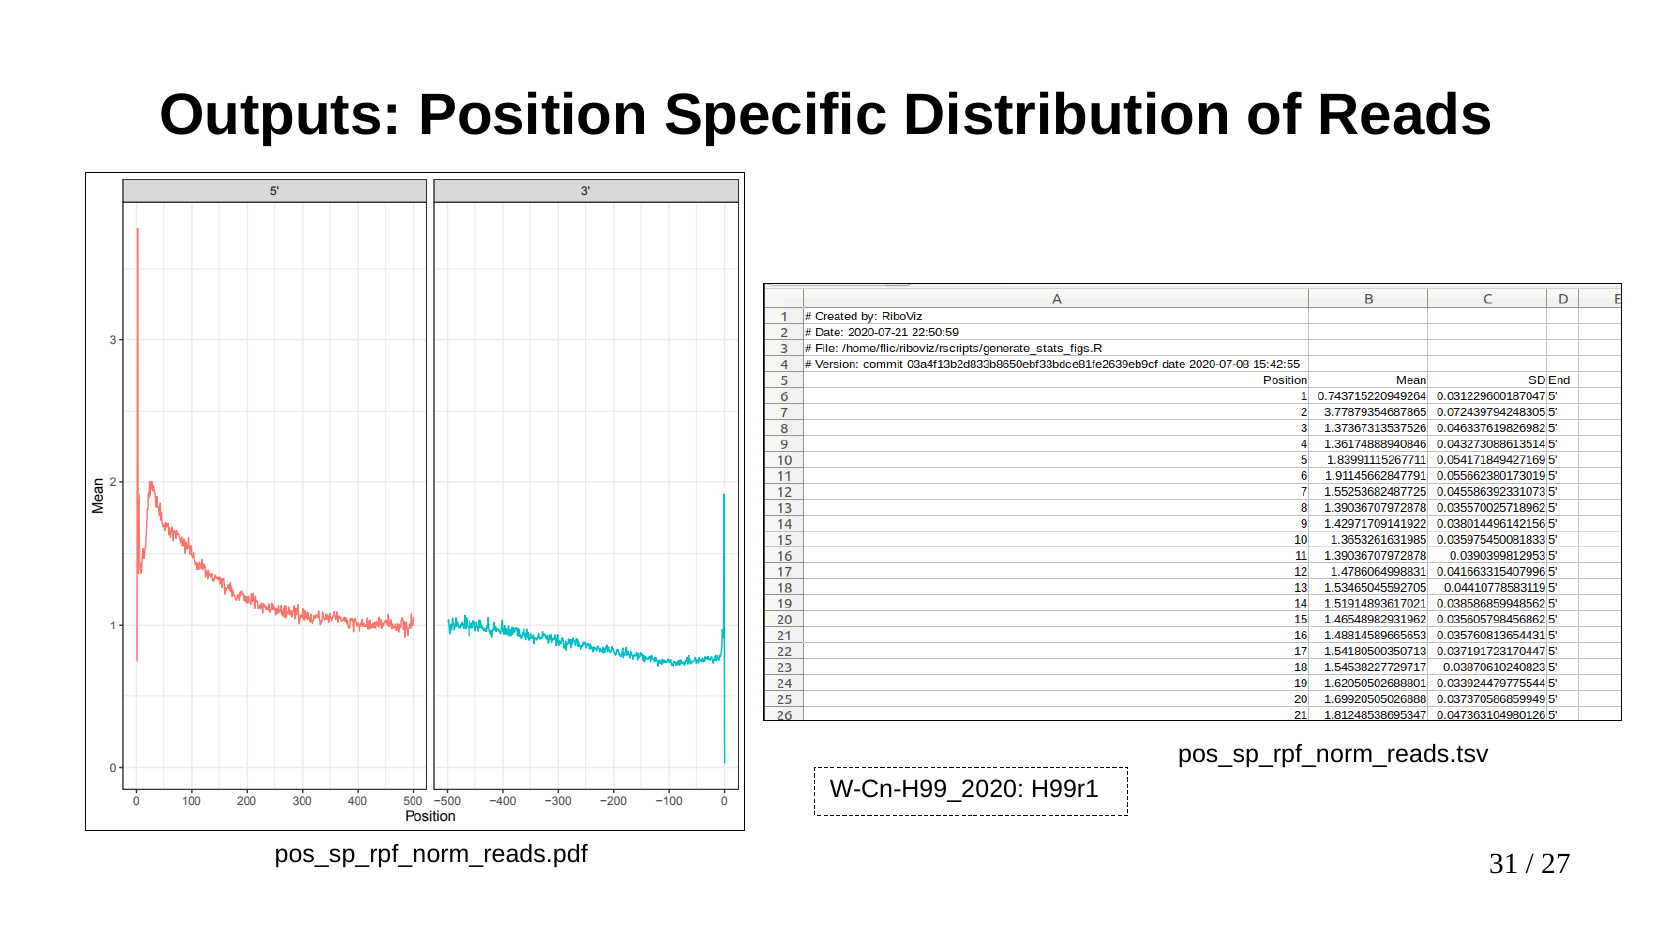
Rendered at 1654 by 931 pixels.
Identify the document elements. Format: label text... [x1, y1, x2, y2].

title Outputs: Position Specific Distribution of Reads [82, 37, 1571, 193]
picture [763, 283, 1622, 721]
text_box pos_sp_rpf_norm_reads.tsv [1163, 732, 1524, 780]
text_box W-Cn-H99_2020: H99r1 [814, 767, 1128, 816]
text_box pos_sp_rpf_norm_reads.pdf [259, 832, 626, 886]
picture [85, 172, 745, 831]
